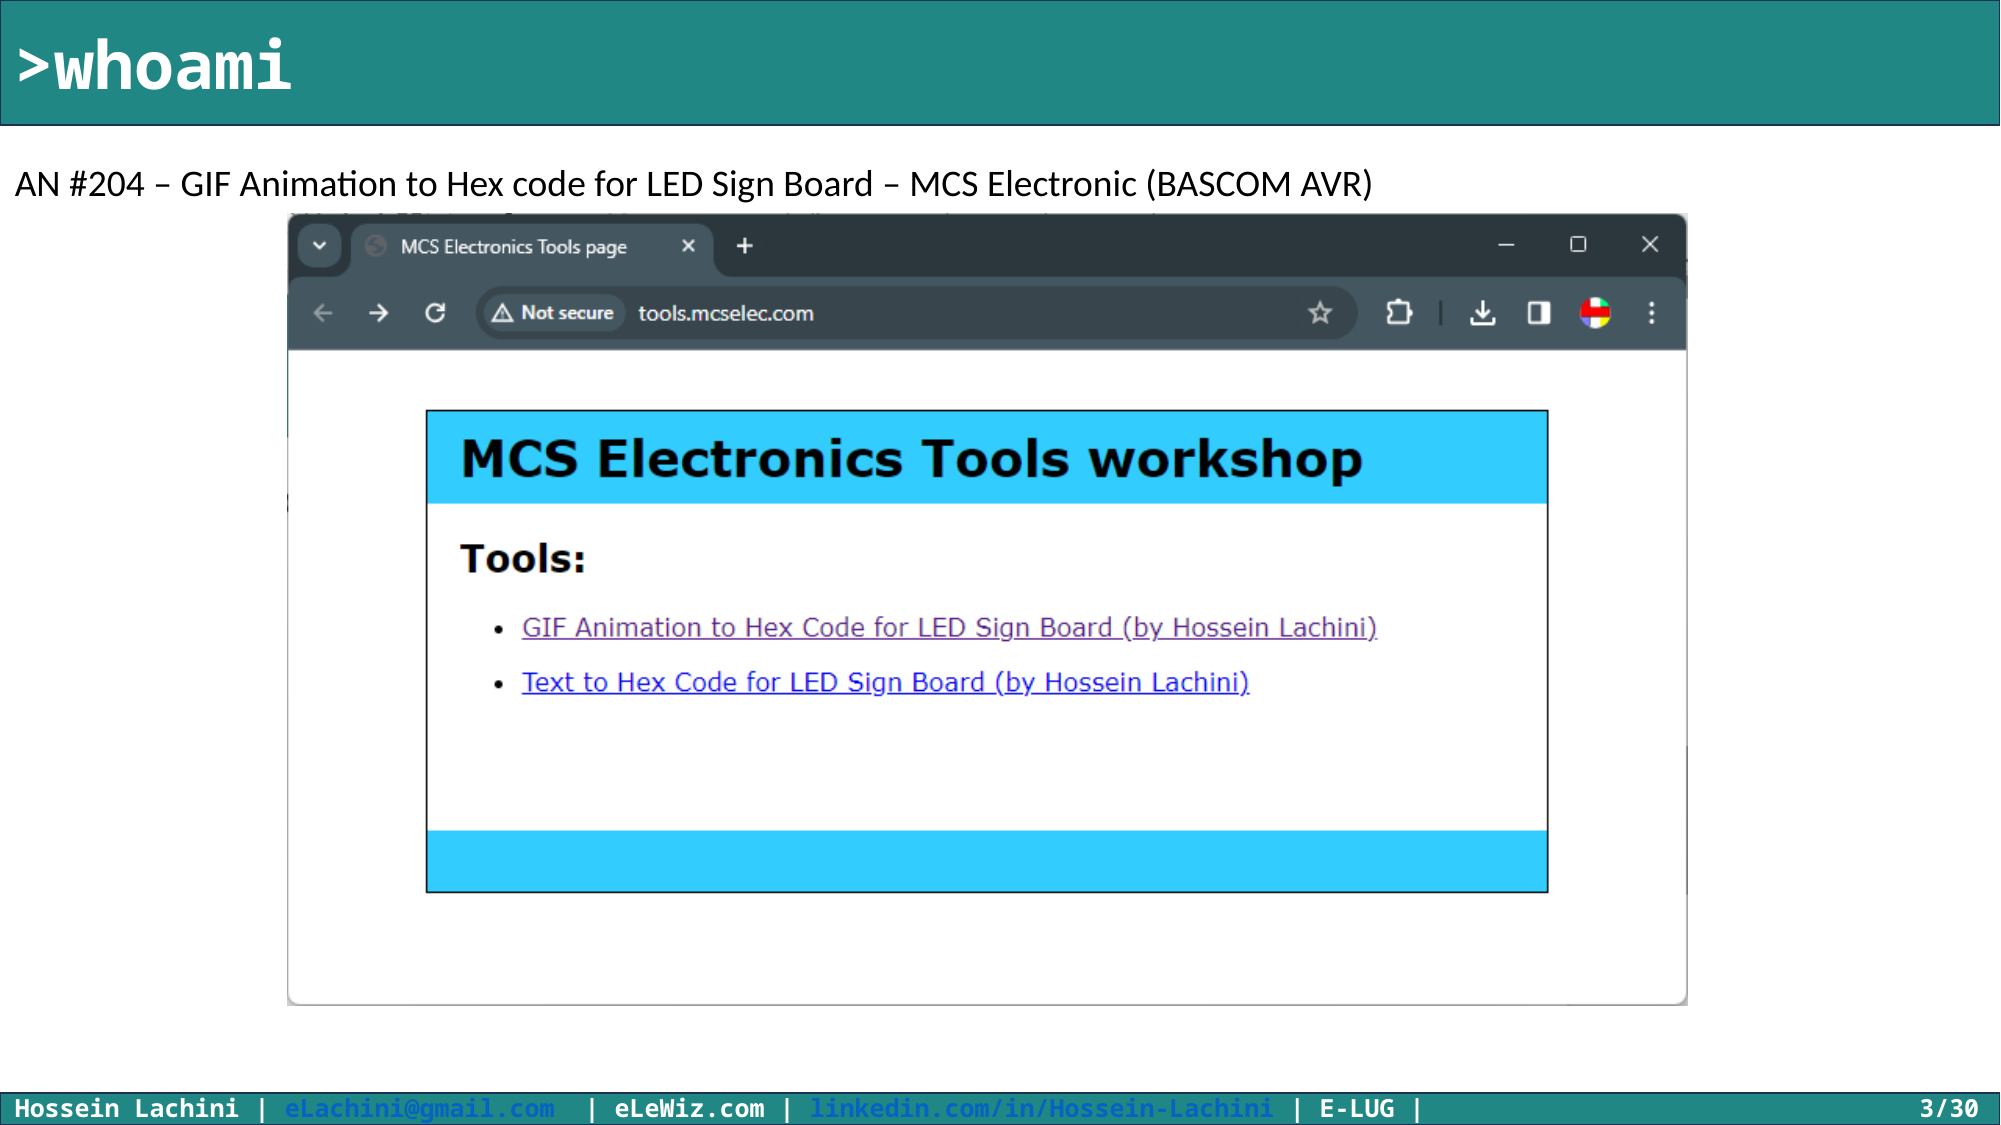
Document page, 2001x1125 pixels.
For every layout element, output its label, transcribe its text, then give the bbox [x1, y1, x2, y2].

picture [287, 213, 1688, 1007]
text_box AN #204 – GIF Animation to Hex code for LED Sign Board – MCS Electronic (BASCOM AVR) [0, 151, 2000, 212]
text_box >whoami [0, 0, 2000, 125]
text_box Hossein Lachini | eLachini@gmail.com | eLeWiz.com | linkedin.com/in/Hossein-Lachini | E-LUG | 3/30 [0, 1093, 2000, 1125]
